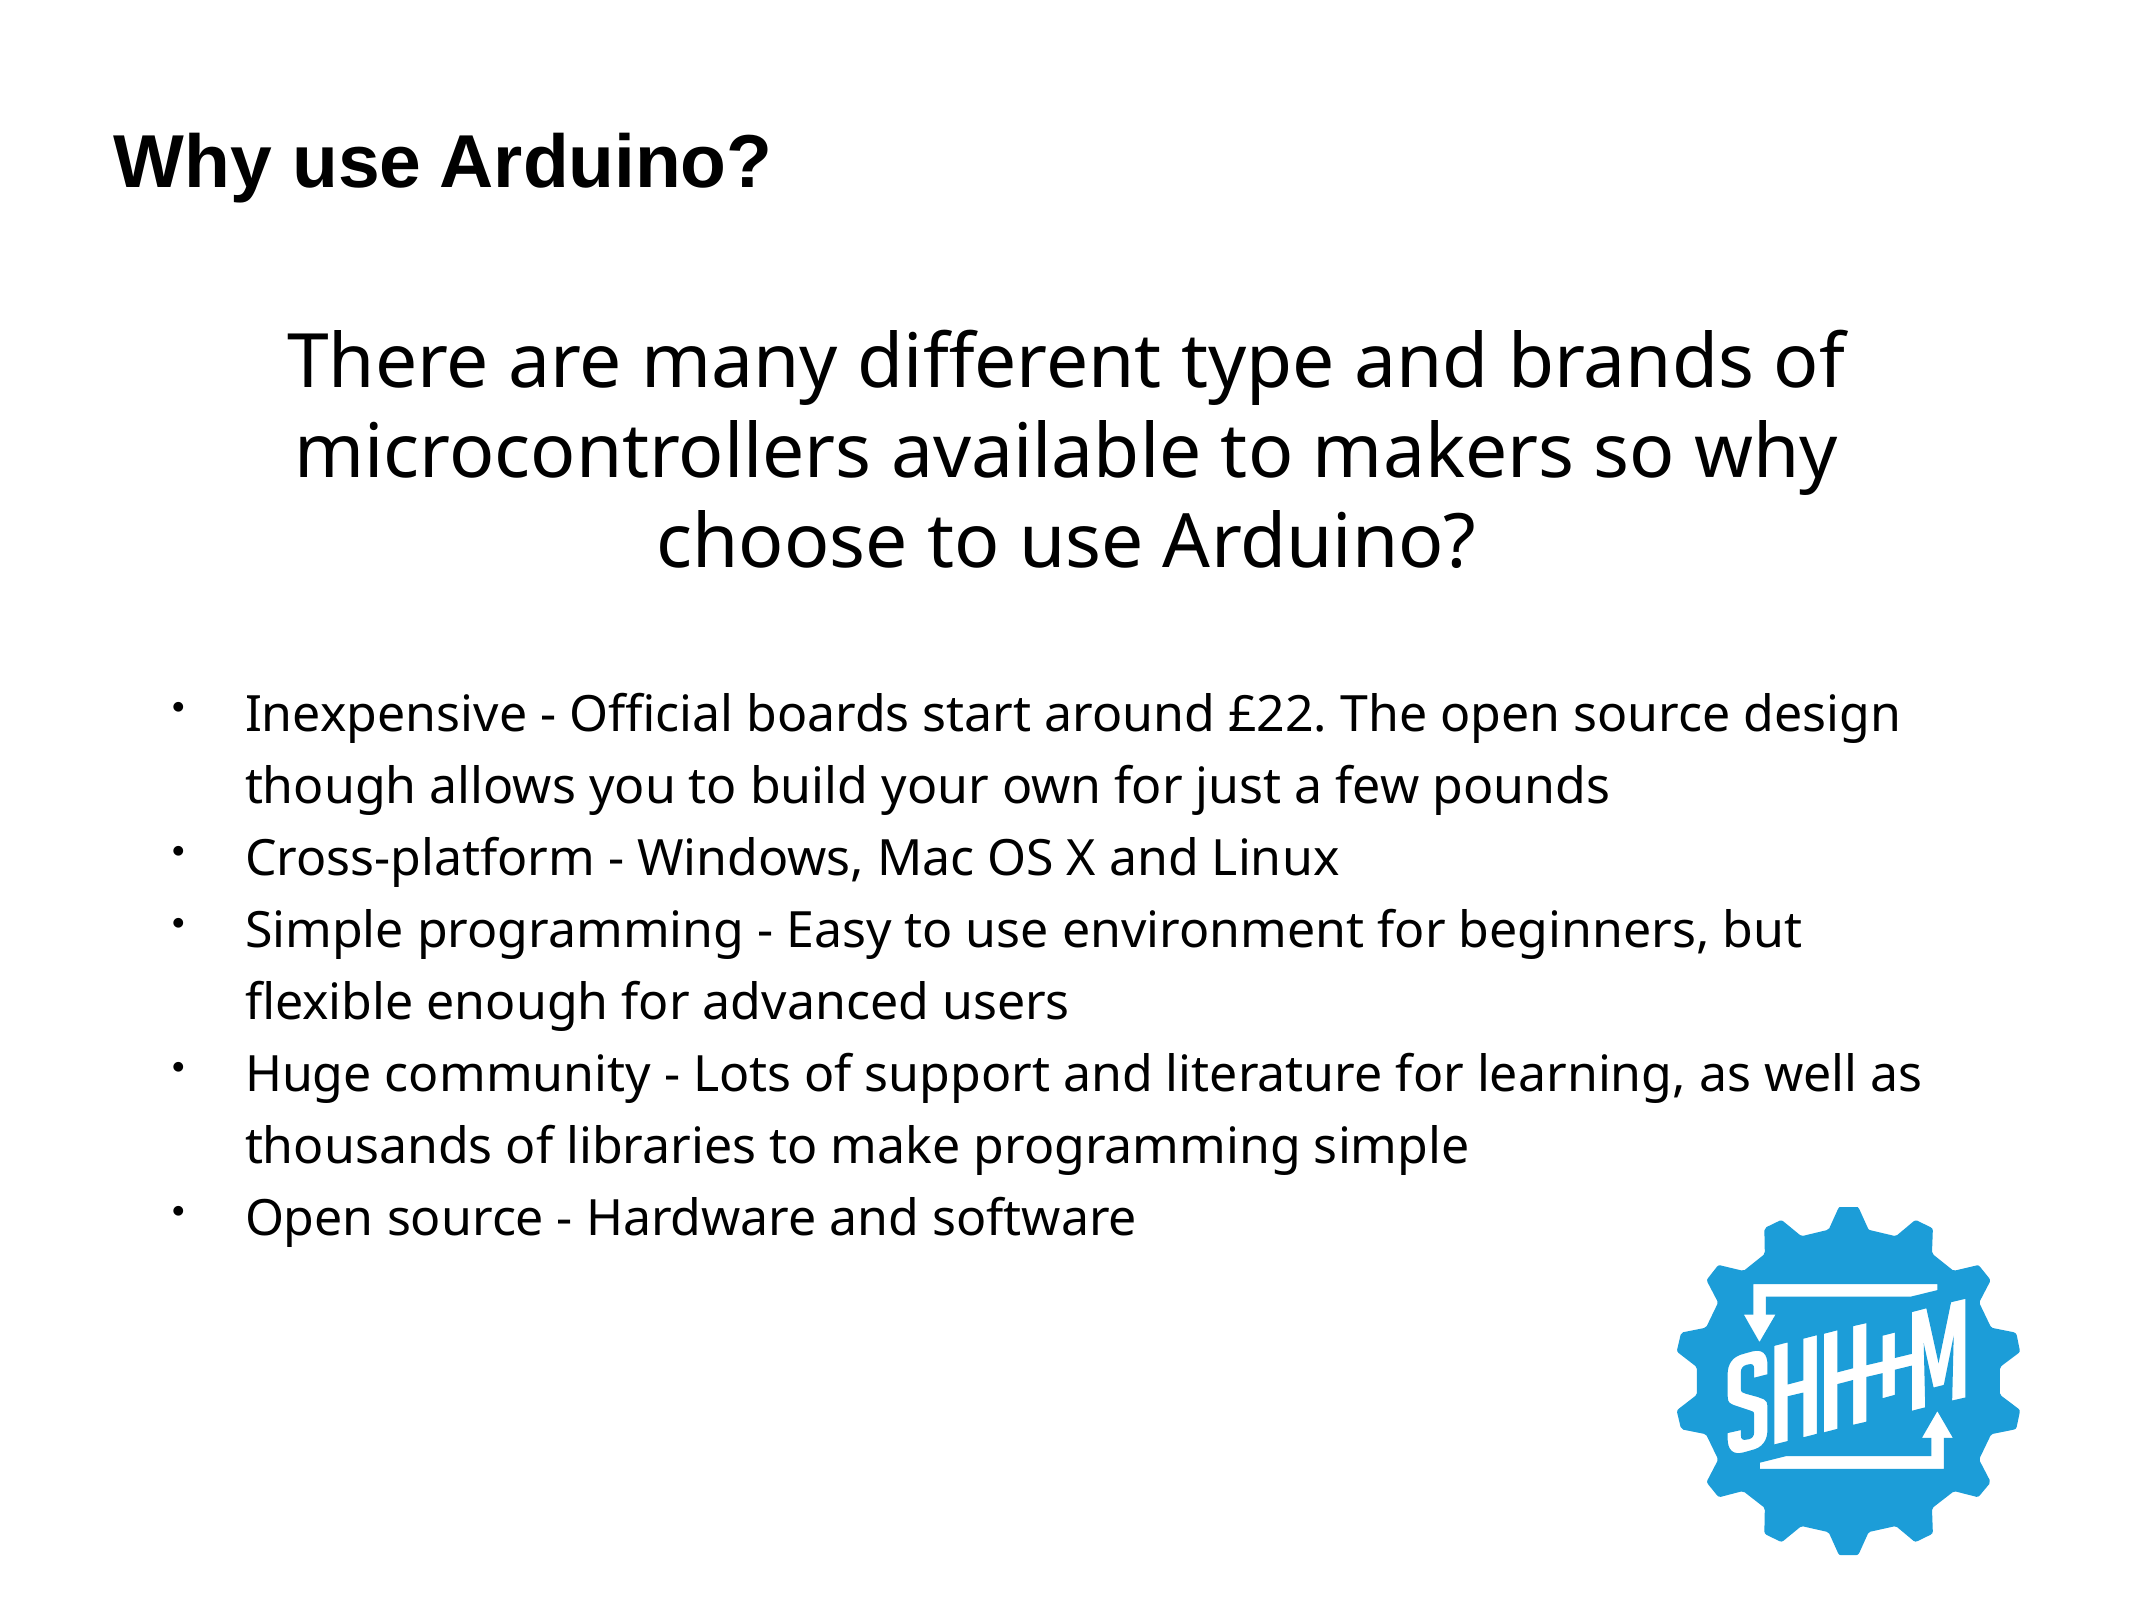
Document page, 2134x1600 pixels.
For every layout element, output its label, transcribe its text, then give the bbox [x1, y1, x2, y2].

text_box Inexpensive - Official boards start around £22. The open source design though allows you to build your own for just a few pounds Cross-platform - Windows, Mac OS X and Linux Simple programming - Easy to use environment for beginners, but flexible enough for advanced users Huge community - Lots of support and literature for learning, as well as thousands of libraries to make programming simple Open source - Hardware and software [163, 661, 1970, 1254]
text_box Why use Arduino? [105, 103, 782, 211]
picture [1677, 1207, 2020, 1556]
text_box There are many different type and brands of microcontrollers available to makers so why choose to use Arduino? [163, 304, 1970, 591]
